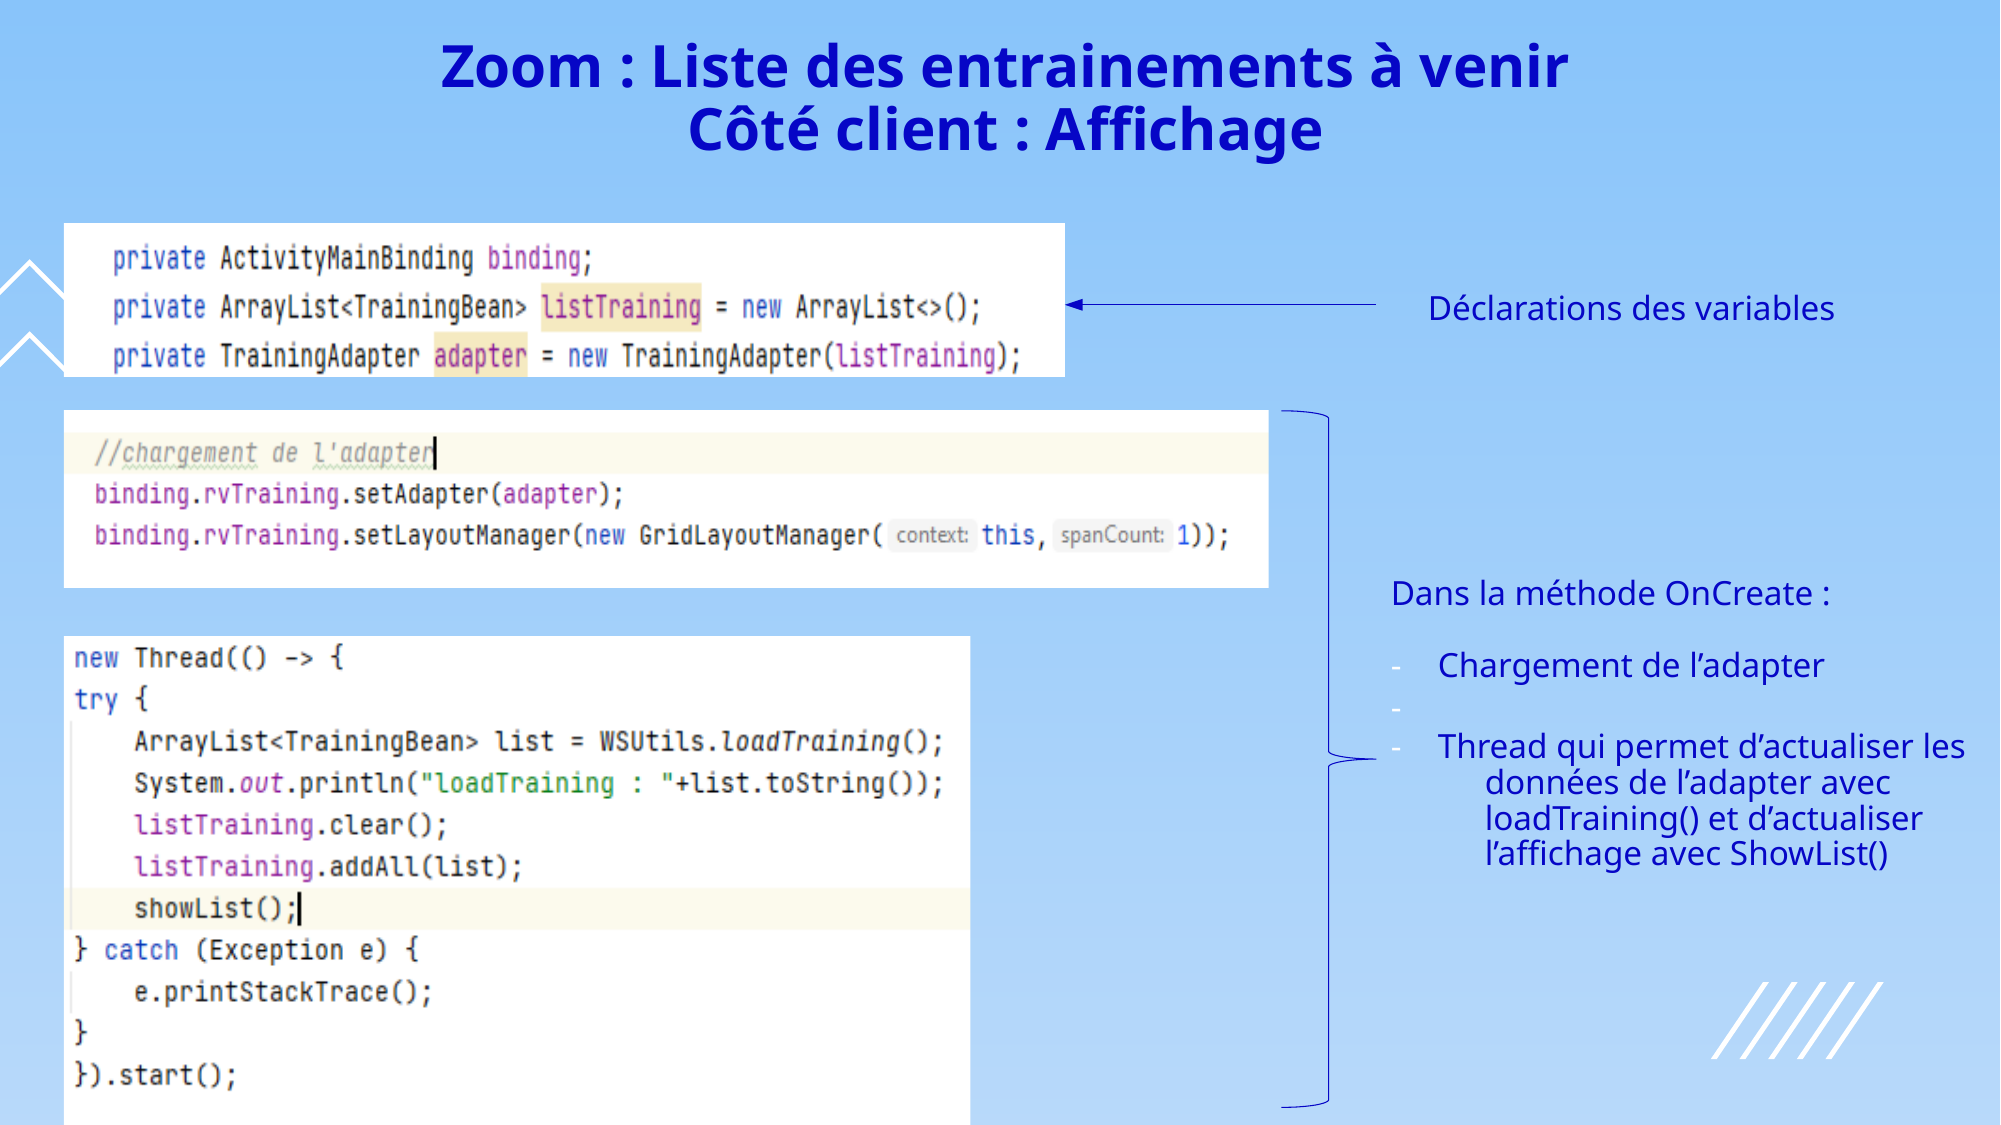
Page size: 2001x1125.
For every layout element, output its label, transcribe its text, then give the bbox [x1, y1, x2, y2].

text_box [0, 0, 2000, 1125]
picture [63, 410, 1269, 588]
text_box Déclarations des variables [1327, 259, 1937, 335]
picture [63, 217, 1065, 377]
text_box Zoom : Liste des entrainements à venir Côté client : Affichage [5, 0, 2000, 171]
picture [63, 636, 971, 1125]
text_box Dans la méthode OnCreate : Chargement de l’adapter Thread qui permet d’actualiser les données de l’adapter avec loadTraining() et d’actualiser l’affichage avec ShowList() [1375, 385, 1985, 881]
